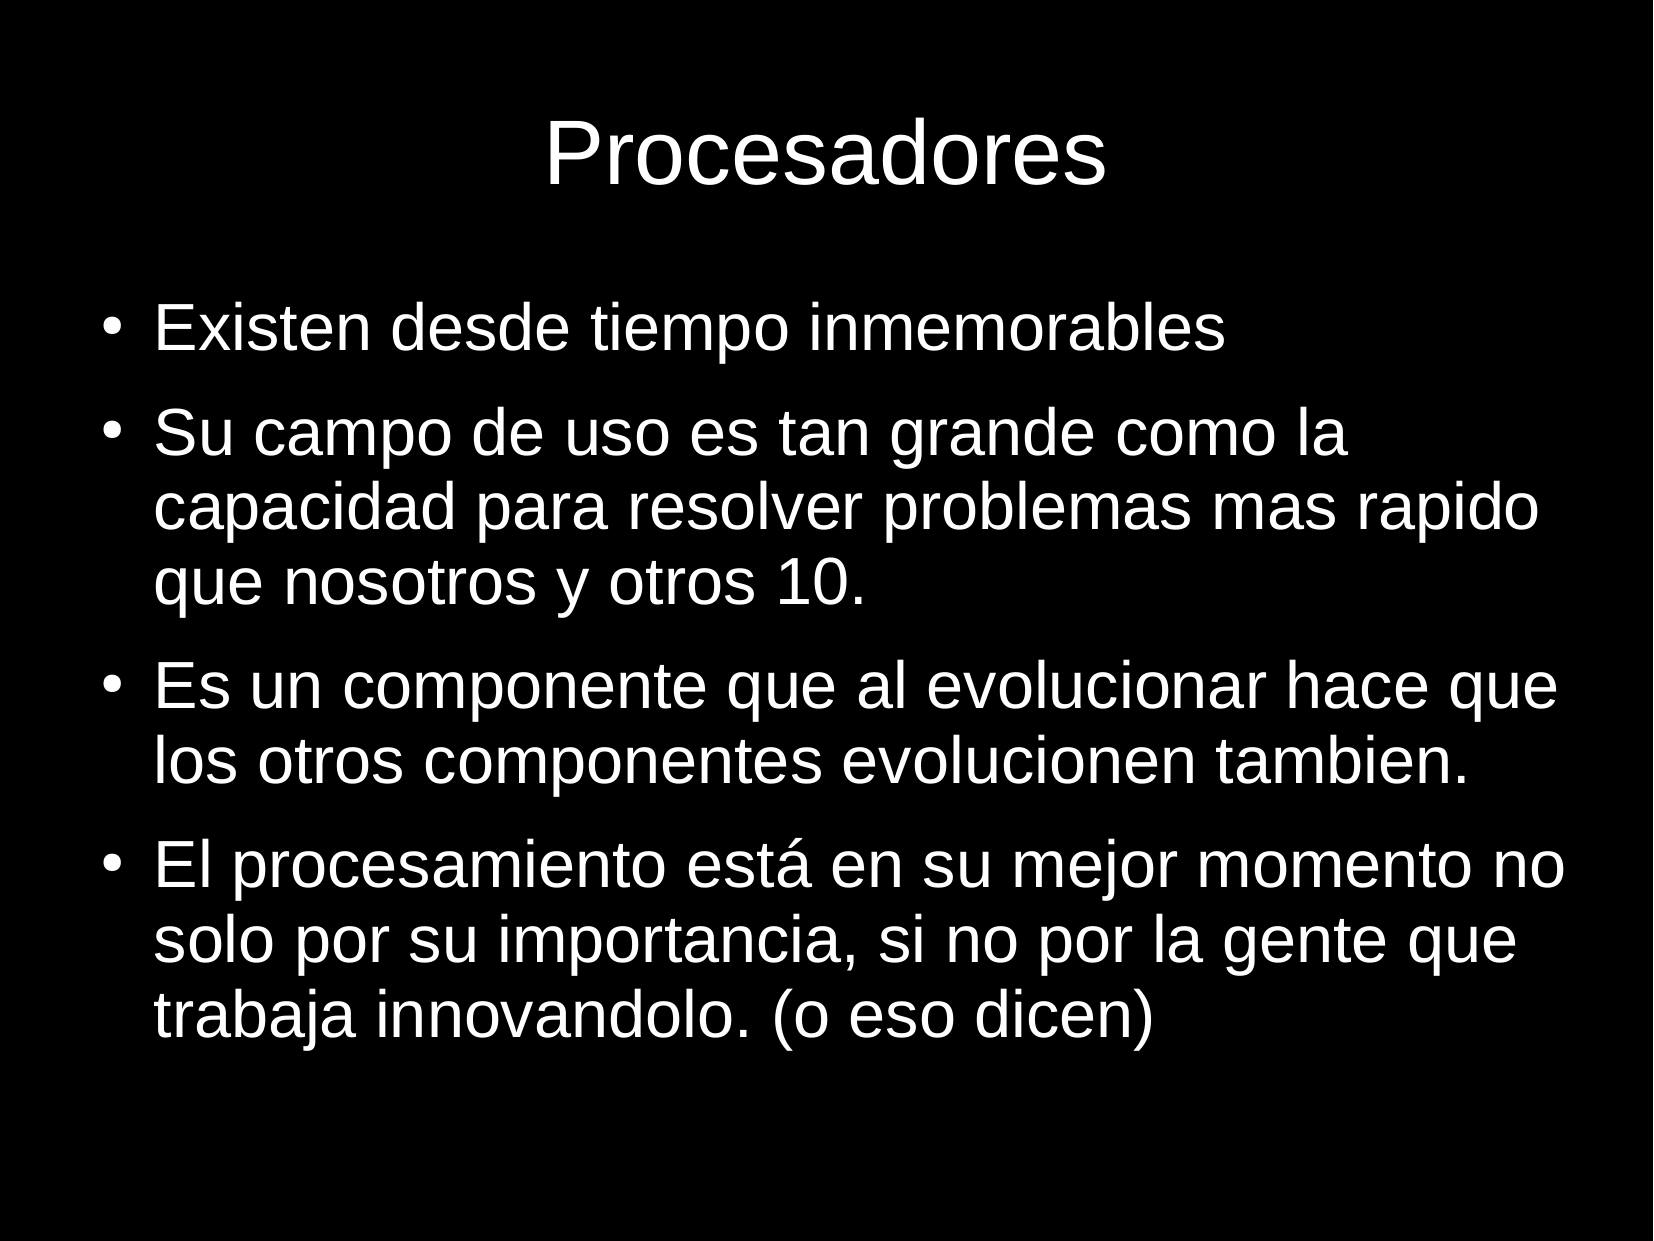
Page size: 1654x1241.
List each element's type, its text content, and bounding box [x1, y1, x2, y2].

title Procesadores [82, 49, 1571, 257]
list Existen desde tiempo inmemorables Su campo de uso es tan grande como la capacidad para resolver problemas mas rapido que nosotros y otros 10. Es un componente que al evolucionar hace que los otros componentes evolucionen tambien. El procesamiento está en su mejor momento no solo por su importancia, si no por la gente que trabaja innovandolo. (o eso dicen) [82, 290, 1571, 1096]
